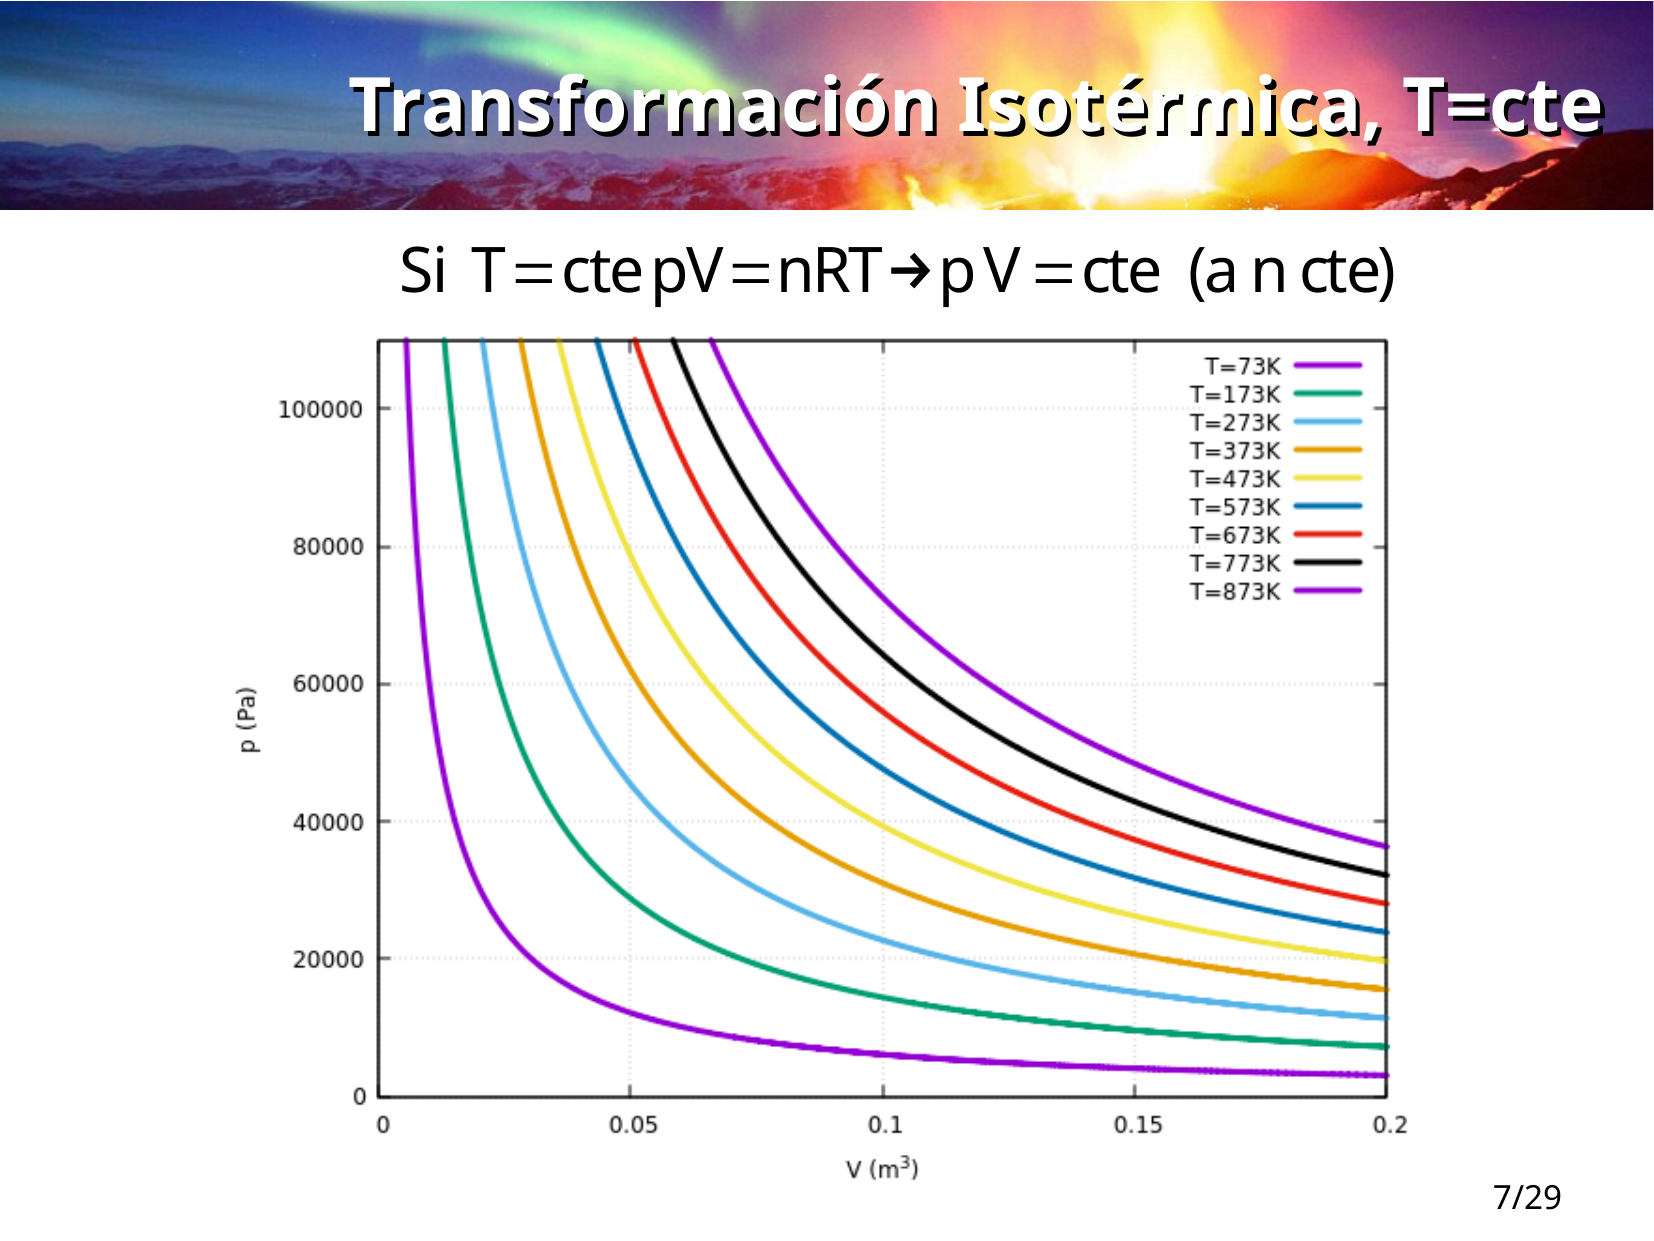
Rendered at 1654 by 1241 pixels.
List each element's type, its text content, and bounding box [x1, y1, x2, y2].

title Transformación Isotérmica, T=cte [45, 15, 1606, 191]
picture [0, 1, 1654, 210]
chart [393, 232, 1401, 309]
picture [225, 313, 1426, 1215]
